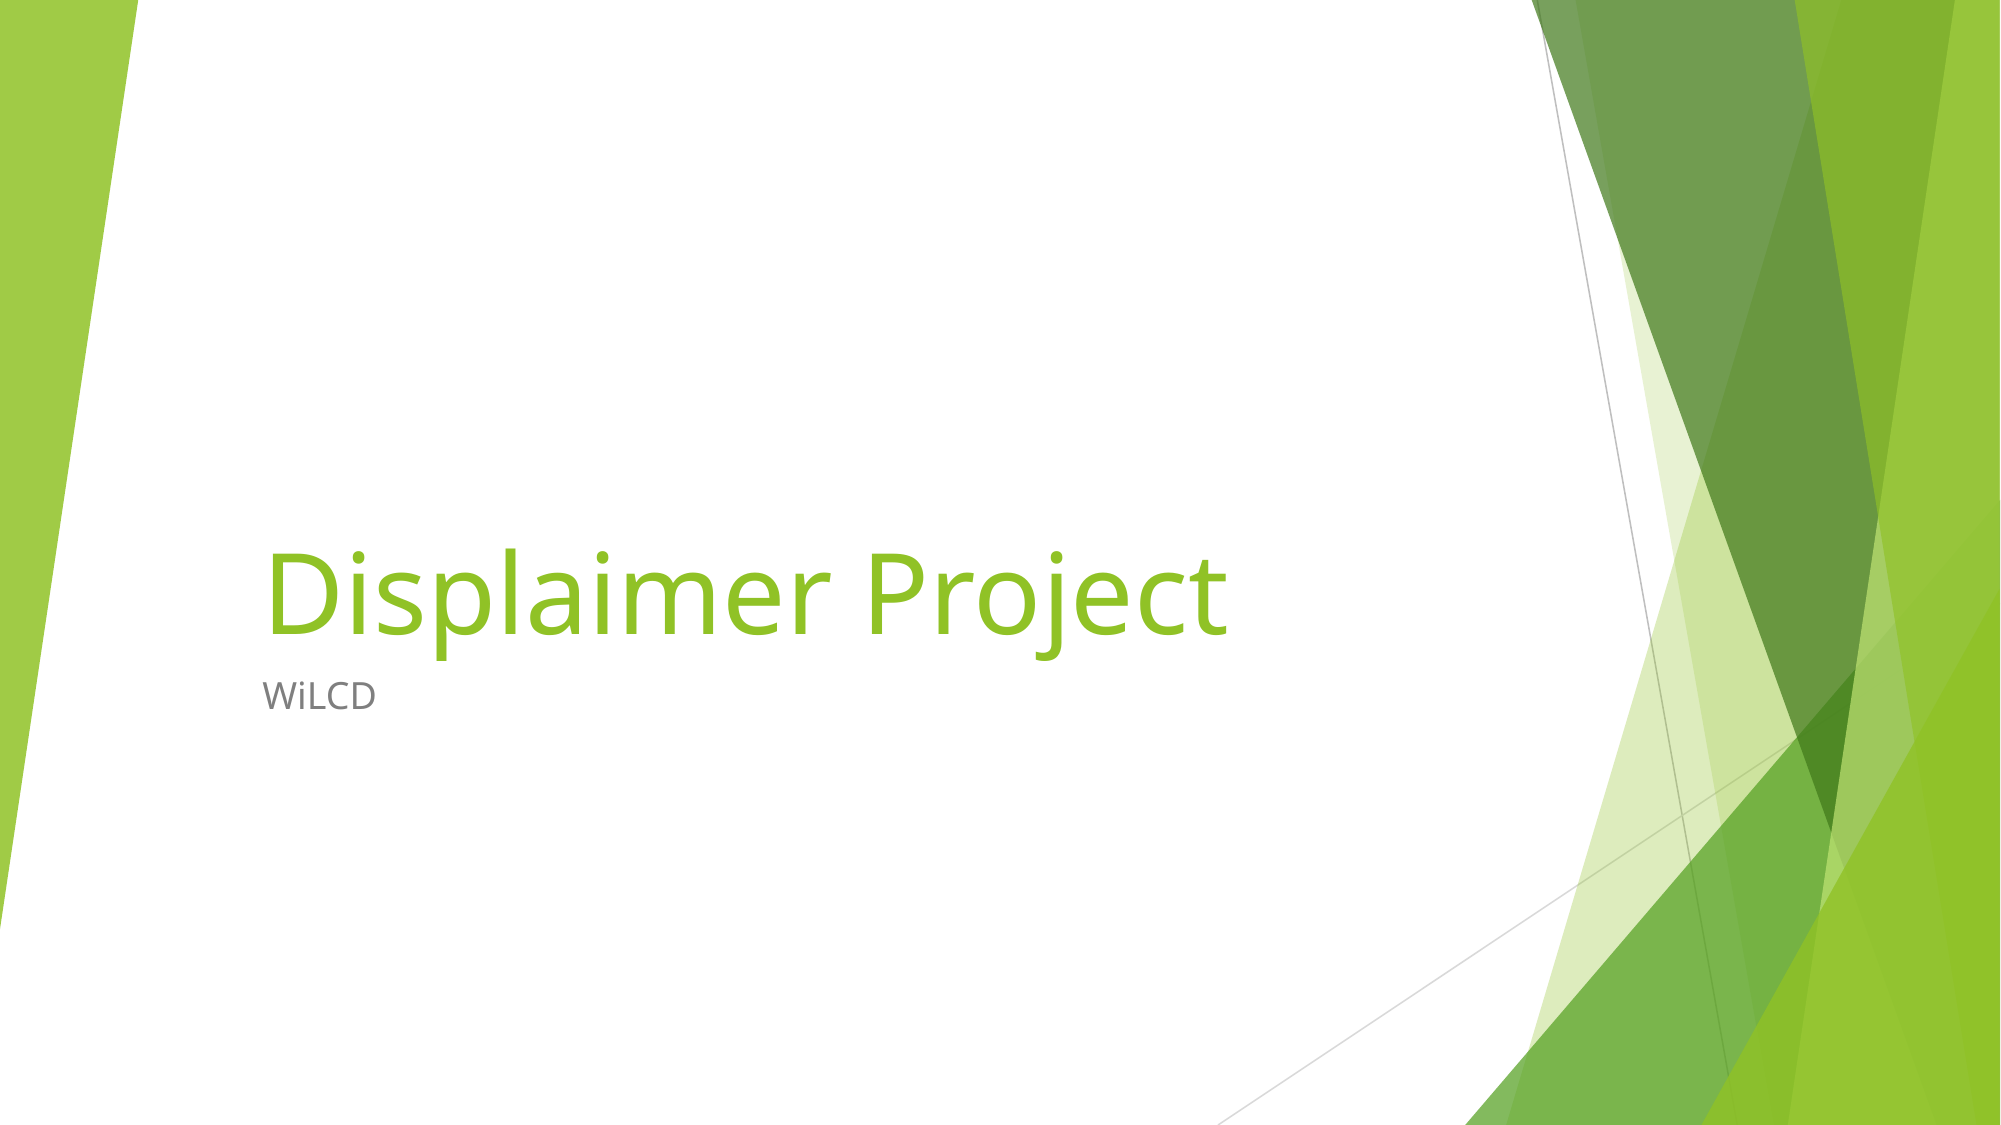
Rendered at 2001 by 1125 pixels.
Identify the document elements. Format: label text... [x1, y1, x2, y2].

title Displaimer Project [247, 394, 1522, 664]
subtitle WiLCD [247, 664, 1522, 845]
